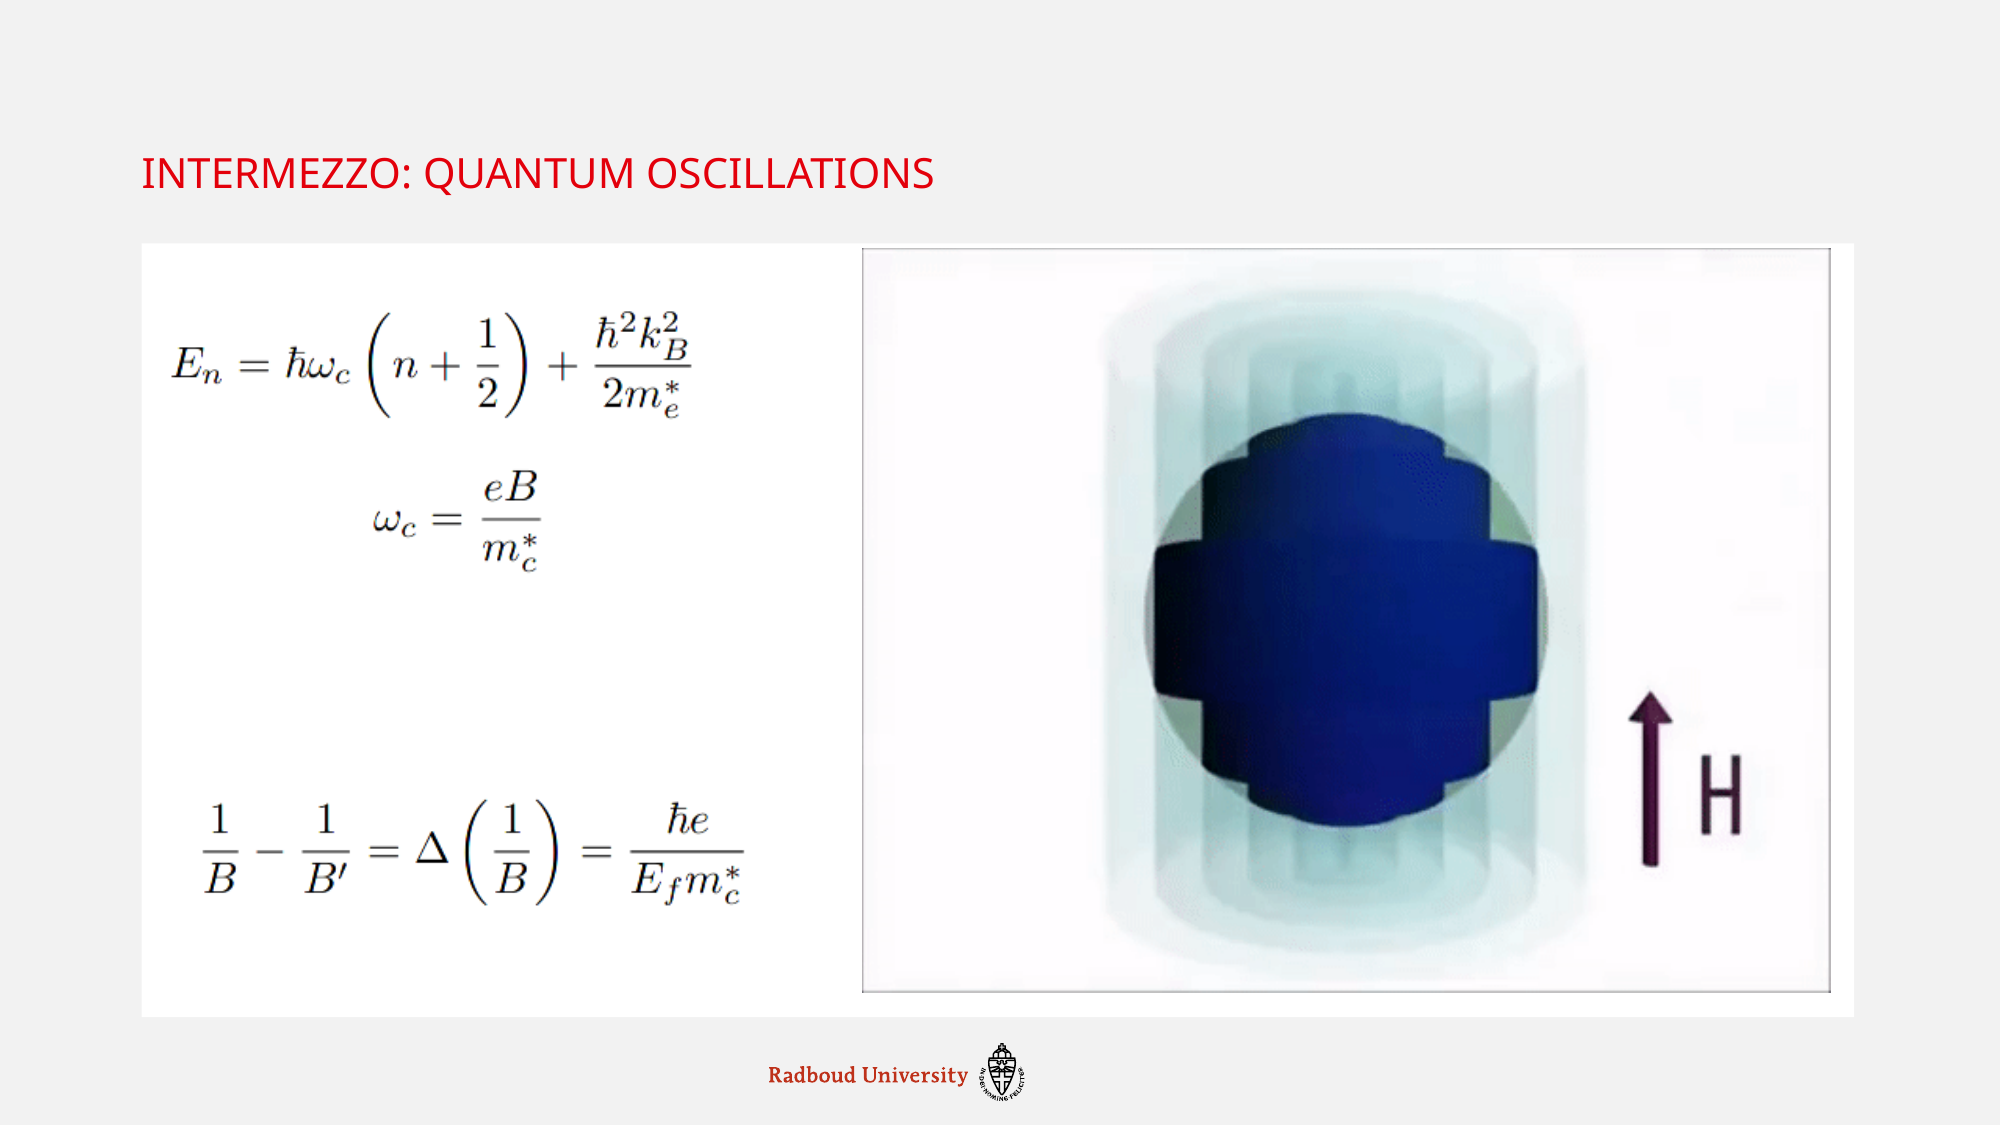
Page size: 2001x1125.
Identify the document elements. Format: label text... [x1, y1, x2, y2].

picture [862, 248, 1831, 993]
picture [153, 767, 774, 923]
picture [153, 274, 712, 586]
title intermezzo: Quantum oscillations [141, 146, 1855, 195]
